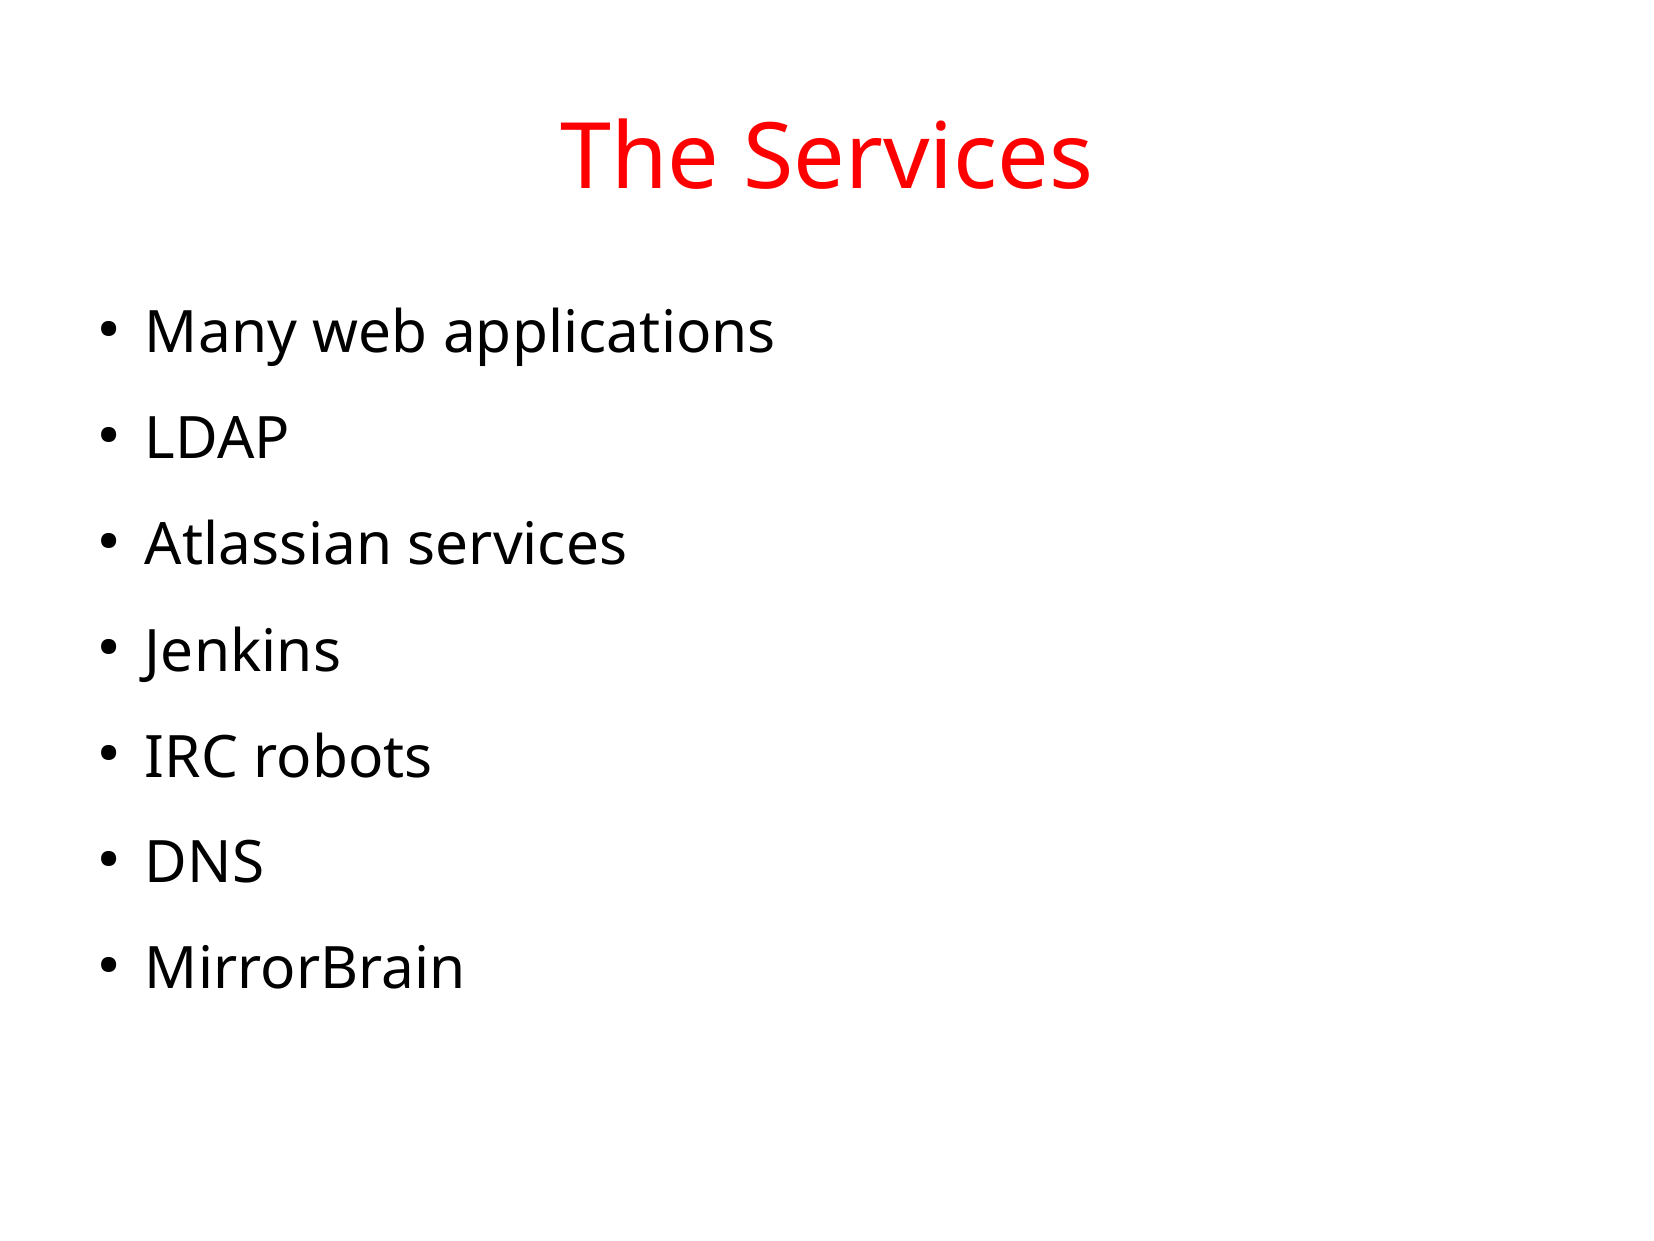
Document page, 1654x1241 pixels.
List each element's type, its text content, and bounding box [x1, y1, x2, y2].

title The Services [82, 49, 1571, 257]
list Many web applications LDAP Atlassian services Jenkins IRC robots DNS MirrorBrain [82, 290, 1571, 1010]
